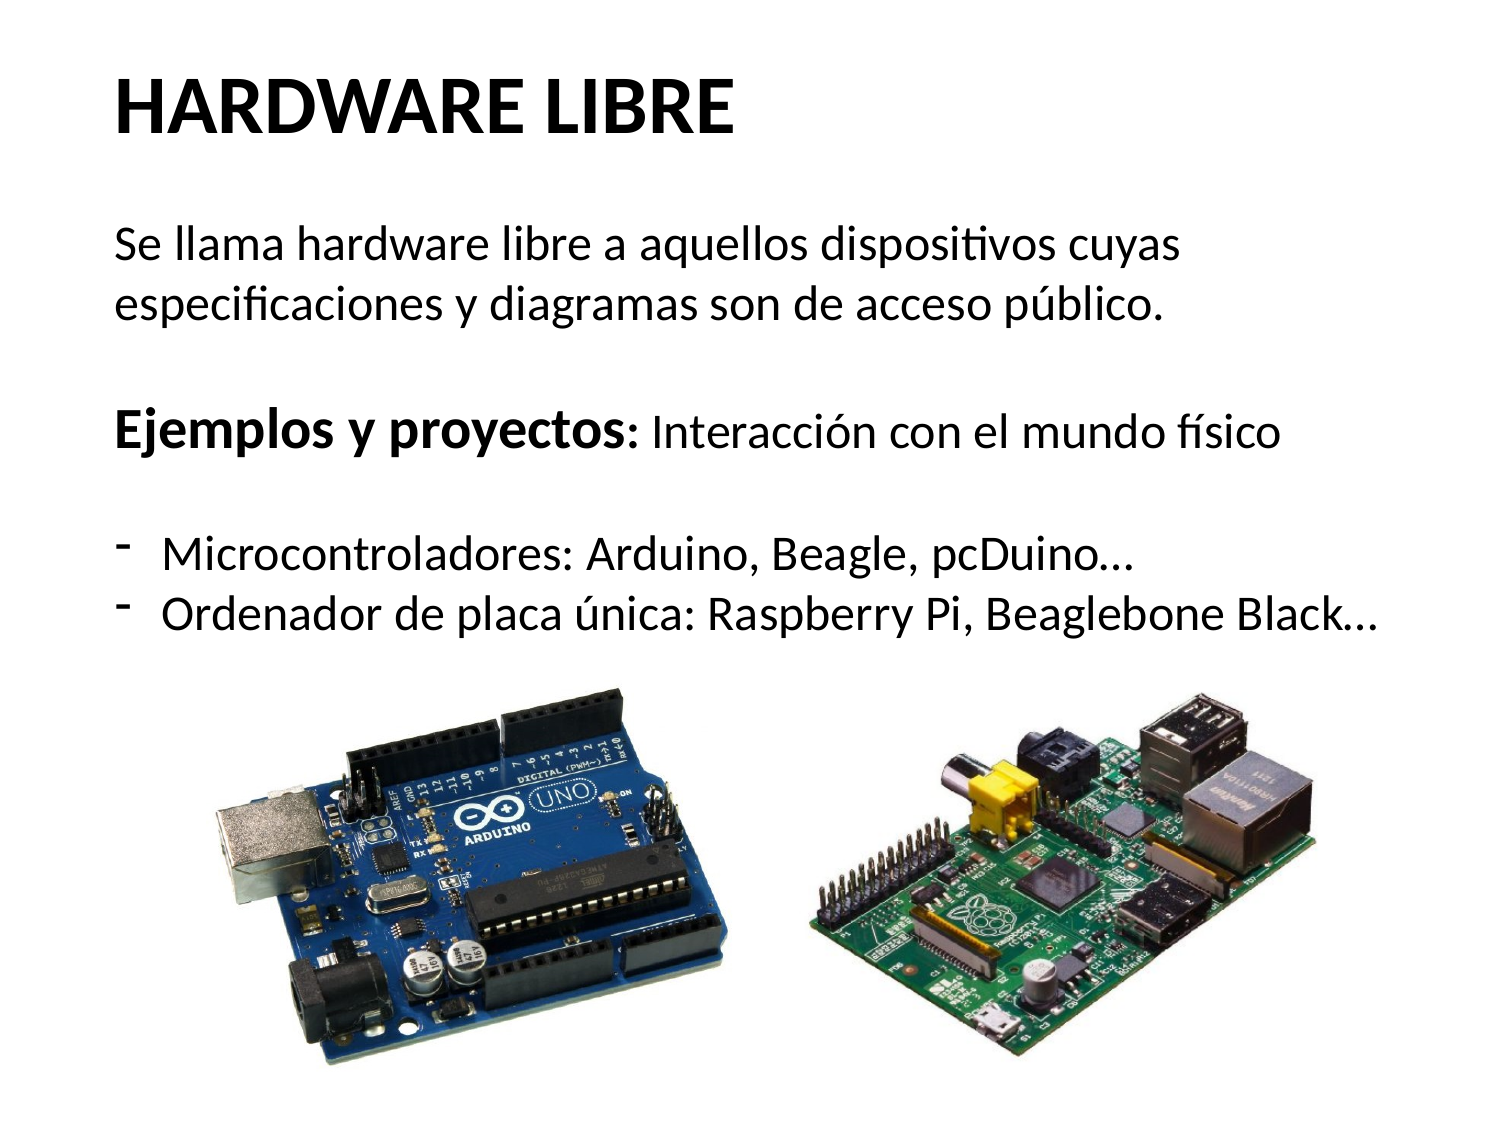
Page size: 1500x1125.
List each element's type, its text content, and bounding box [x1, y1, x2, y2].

picture [206, 680, 737, 1072]
text_box HARDWARE LIBRE Se llama hardware libre a aquellos dispositivos cuyas especificaciones y diagramas son de acceso público. Ejemplos y proyectos: Interacción con el mundo físico Microcontroladores: Arduino, Beagle, pcDuino… Ordenador de placa única: Raspberry Pi, Beaglebone Black… [100, 42, 1400, 648]
picture [773, 675, 1346, 1070]
